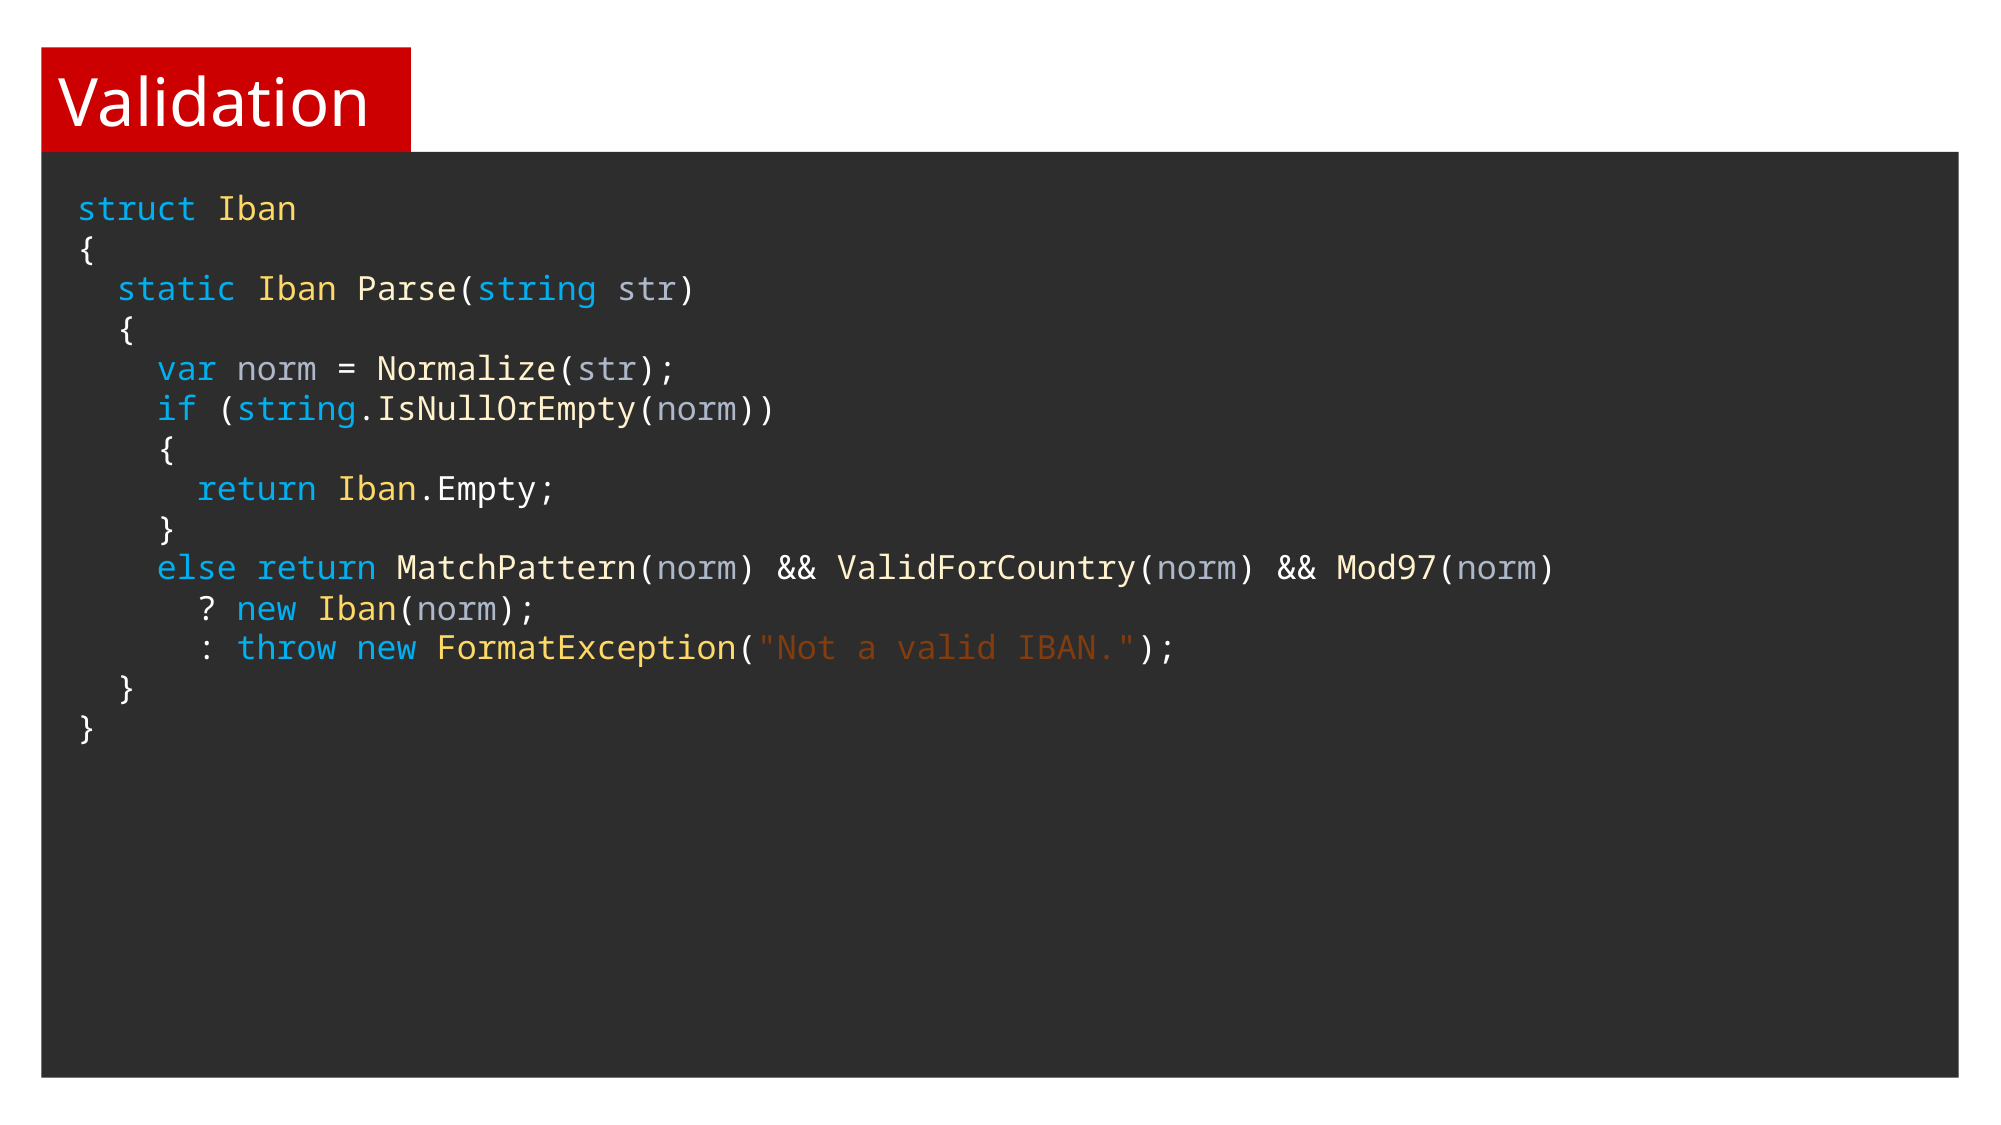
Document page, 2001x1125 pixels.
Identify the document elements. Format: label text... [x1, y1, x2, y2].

text_box Validation [41, 47, 411, 153]
text_box [41, 152, 1959, 1078]
text_box struct Iban { static Iban Parse(string str) { var norm = Normalize(str); if (string.IsNullOrEmpty(norm)) { return Iban.Empty; } else return MatchPattern(norm) && ValidForCountry(norm) && Mod97(norm) ? new Iban(norm); : throw new FormatException("Not a valid IBAN."); } } [41, 152, 1602, 760]
